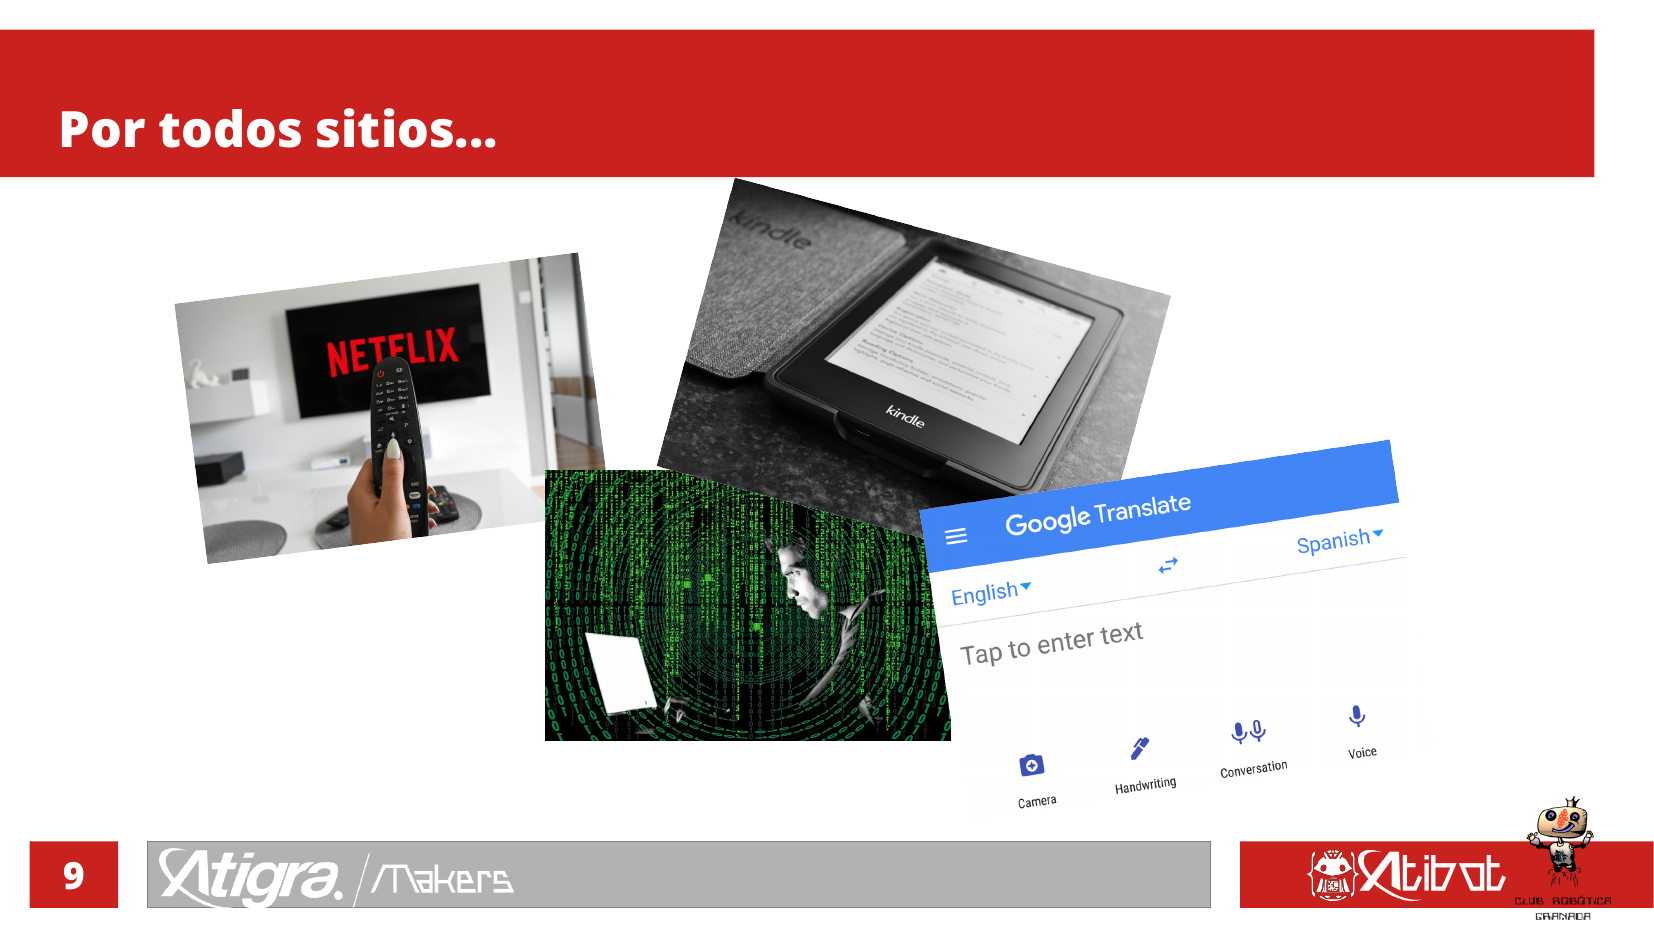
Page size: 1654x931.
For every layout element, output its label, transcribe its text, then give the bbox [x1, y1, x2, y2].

picture [1307, 850, 1506, 901]
picture [1510, 785, 1616, 931]
picture [174, 177, 1437, 827]
title Por todos sitios... [59, 44, 1595, 163]
picture [159, 848, 514, 910]
